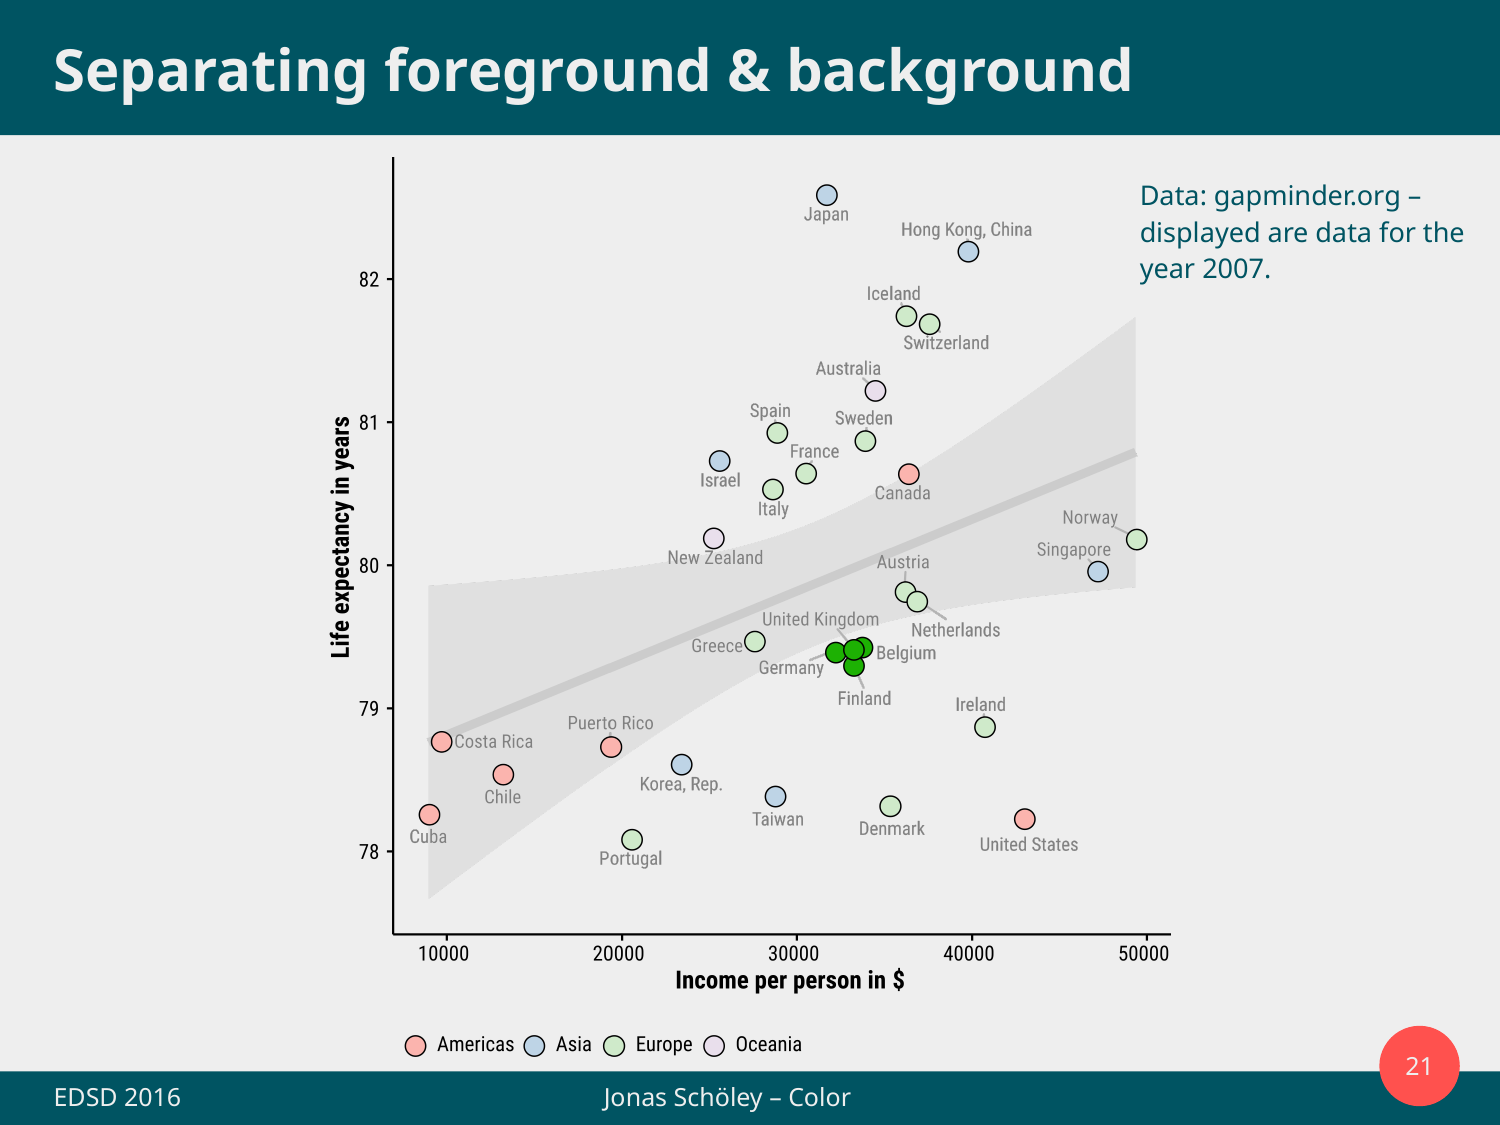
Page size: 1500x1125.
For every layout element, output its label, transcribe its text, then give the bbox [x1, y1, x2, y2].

picture [329, 157, 1171, 1065]
text_box Data: gapminder.org – displayed are data for the year 2007. [1125, 169, 1500, 256]
title Separating foreground & background [53, 0, 1447, 141]
